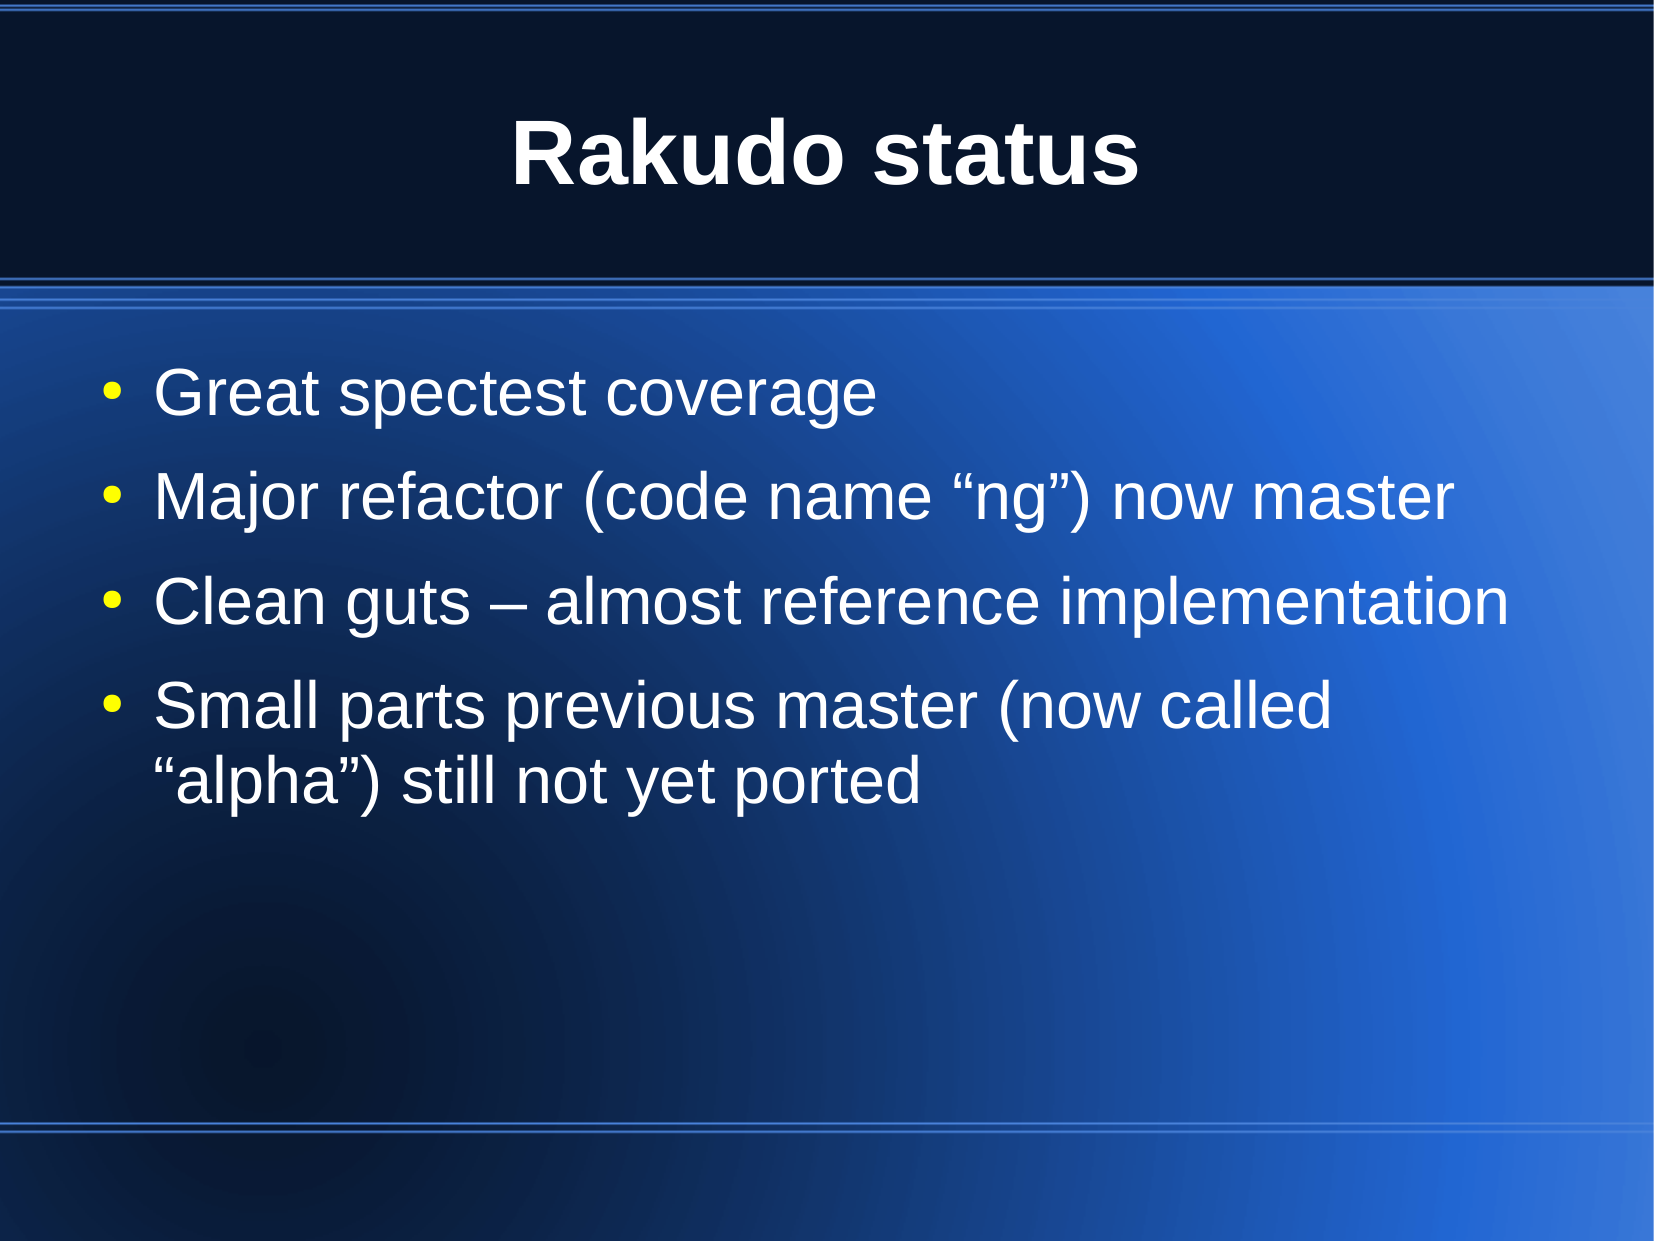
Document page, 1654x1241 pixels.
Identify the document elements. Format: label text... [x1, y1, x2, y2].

list Great spectest coverage Major refactor (code name “ng”) now master Clean guts – almost reference implementation Small parts previous master (now called “alpha”) still not yet ported [82, 355, 1571, 1159]
picture [0, 0, 1654, 1241]
title Rakudo status [82, 56, 1571, 250]
